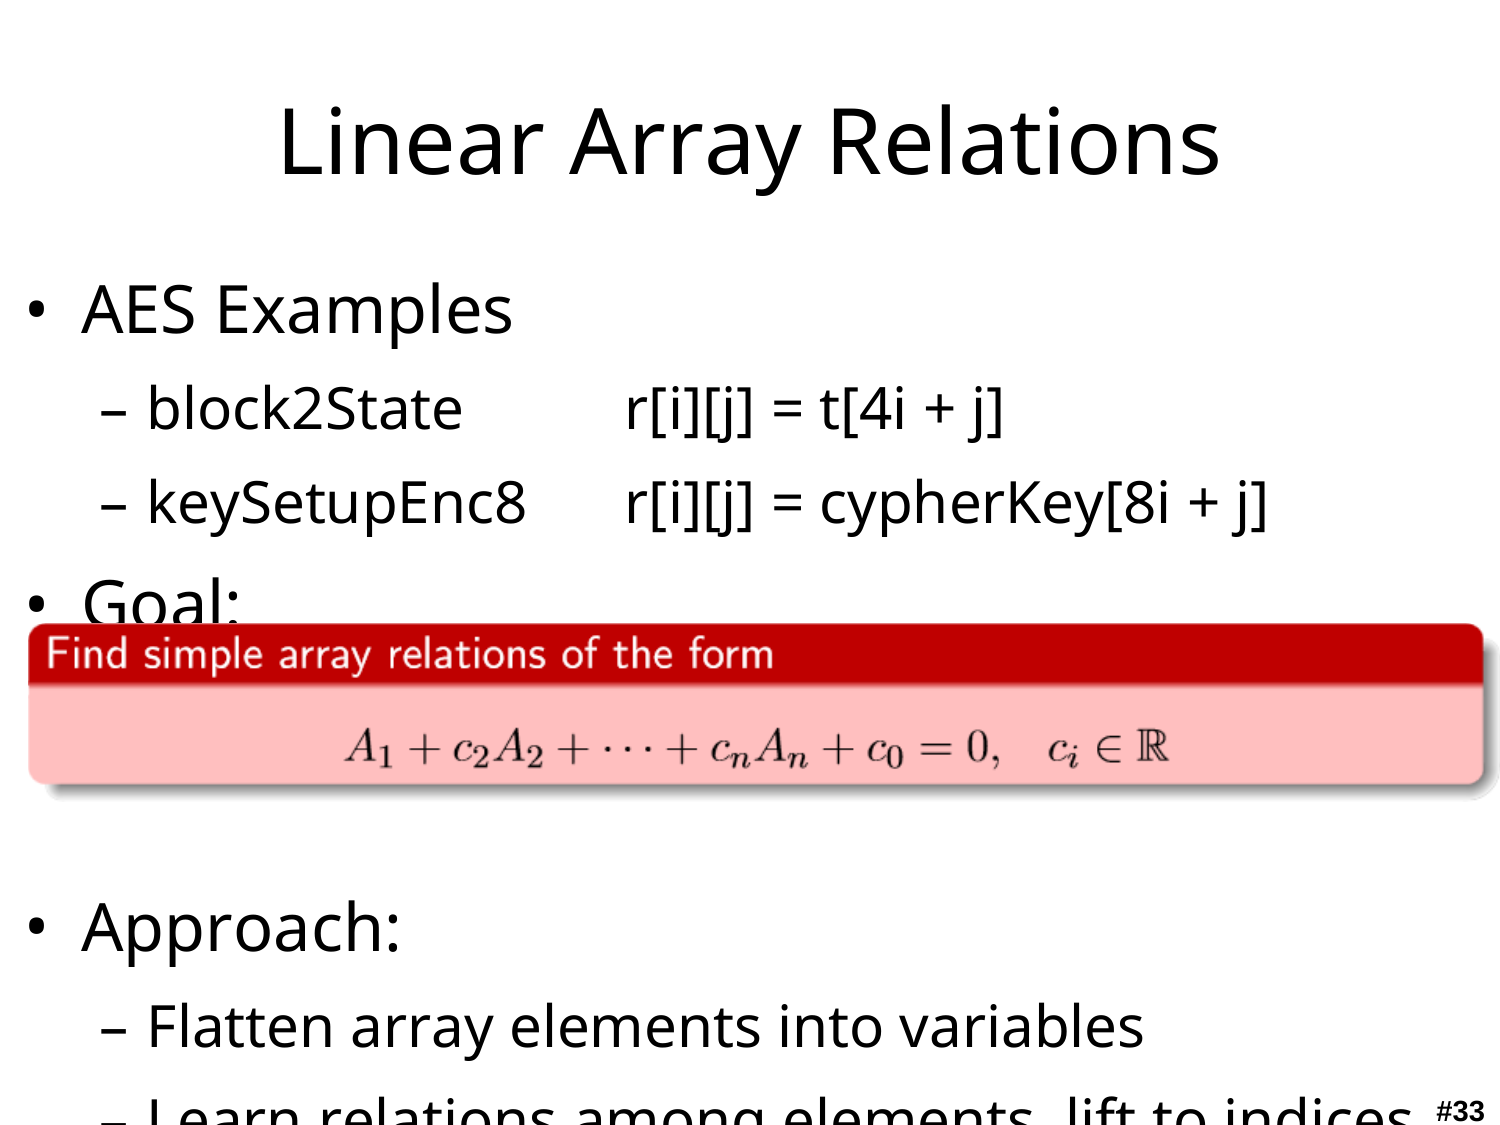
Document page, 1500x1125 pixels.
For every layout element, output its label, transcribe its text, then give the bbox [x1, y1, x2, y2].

picture [28, 623, 1500, 802]
title Linear Array Relations [24, 45, 1476, 233]
list AES Examples block2State r[i][j] = t[4i + j] keySetupEnc8 r[i][j] = cypherKey[8i + j] Goal: Approach: Flatten array elements into variables Learn relations among elements, lift to indices [24, 262, 1476, 1101]
